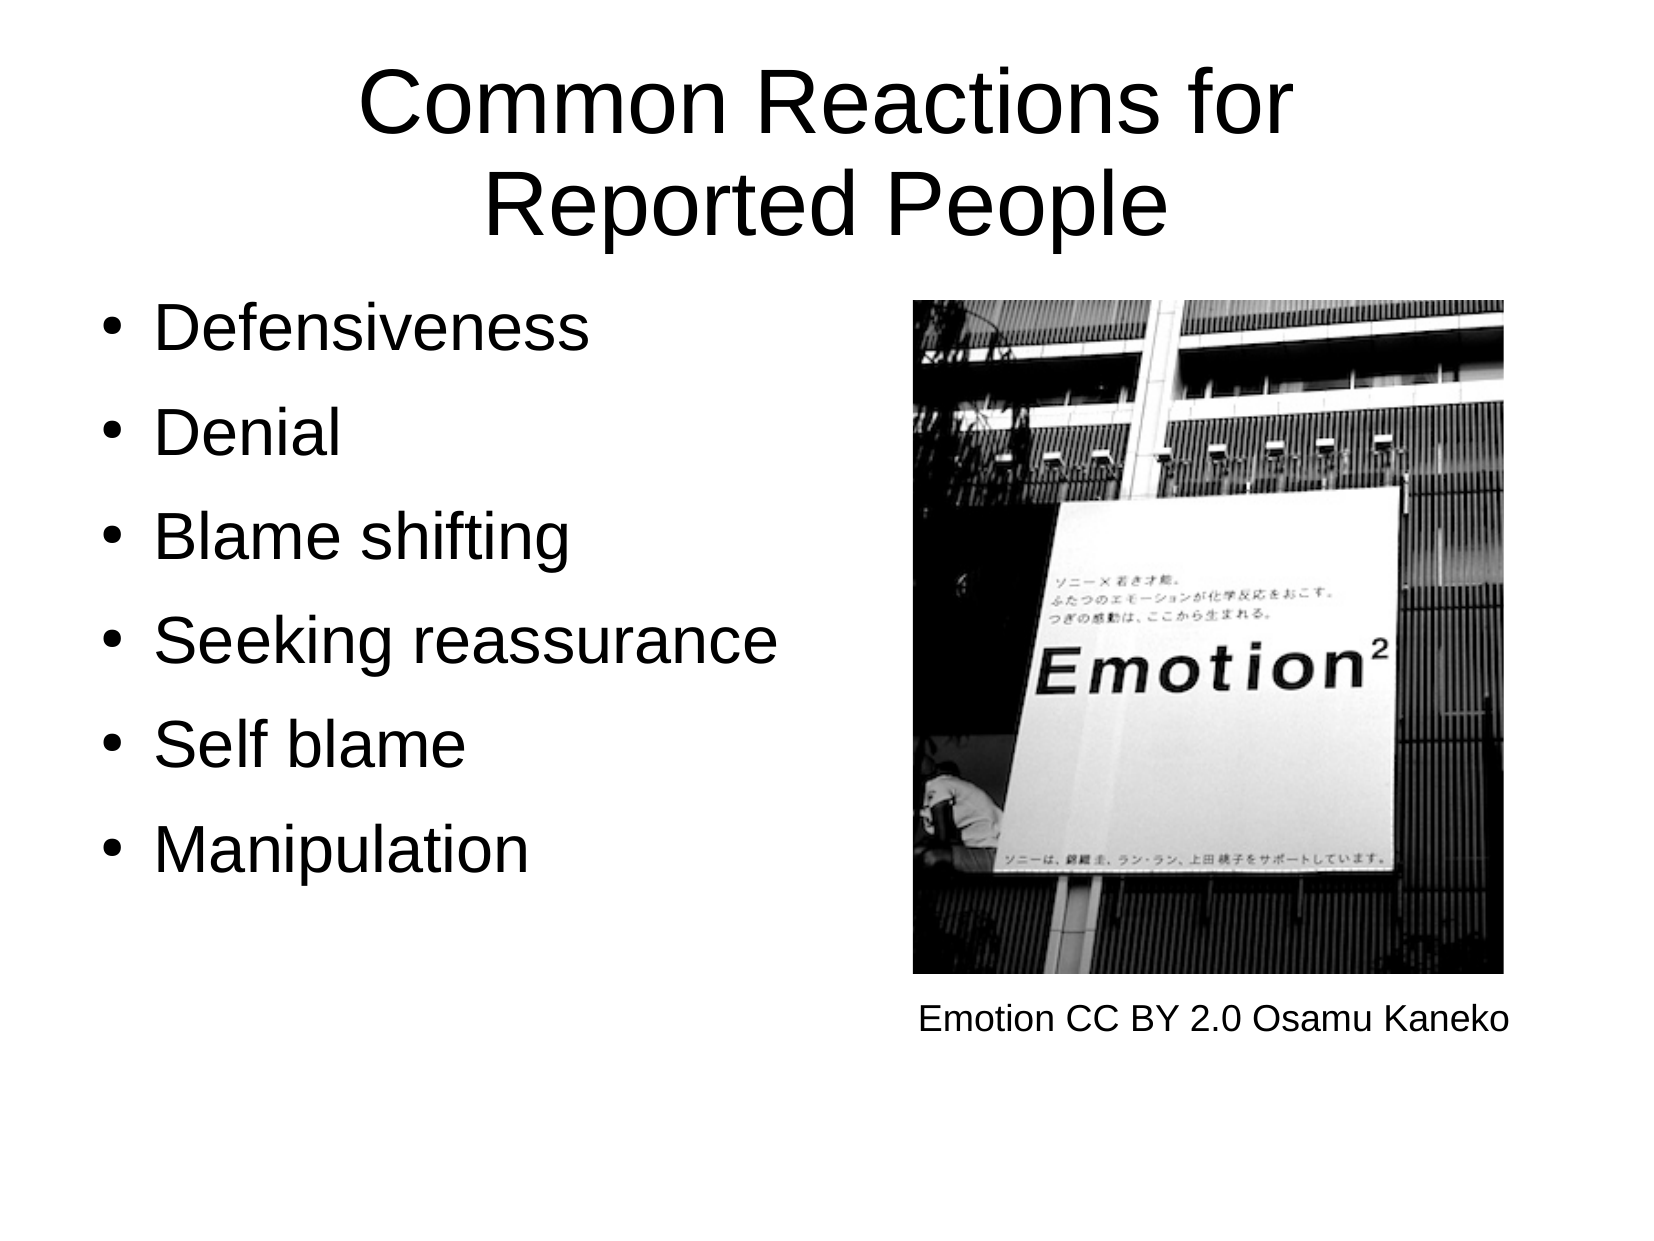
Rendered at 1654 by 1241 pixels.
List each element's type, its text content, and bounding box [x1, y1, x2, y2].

list Defensiveness Denial Blame shifting Seeking reassurance Self blame Manipulation [82, 290, 1571, 1010]
text_box Emotion CC BY 2.0 Osamu Kaneko [903, 990, 1526, 1047]
picture [912, 300, 1504, 974]
title Common Reactions for Reported People [82, 49, 1571, 257]
